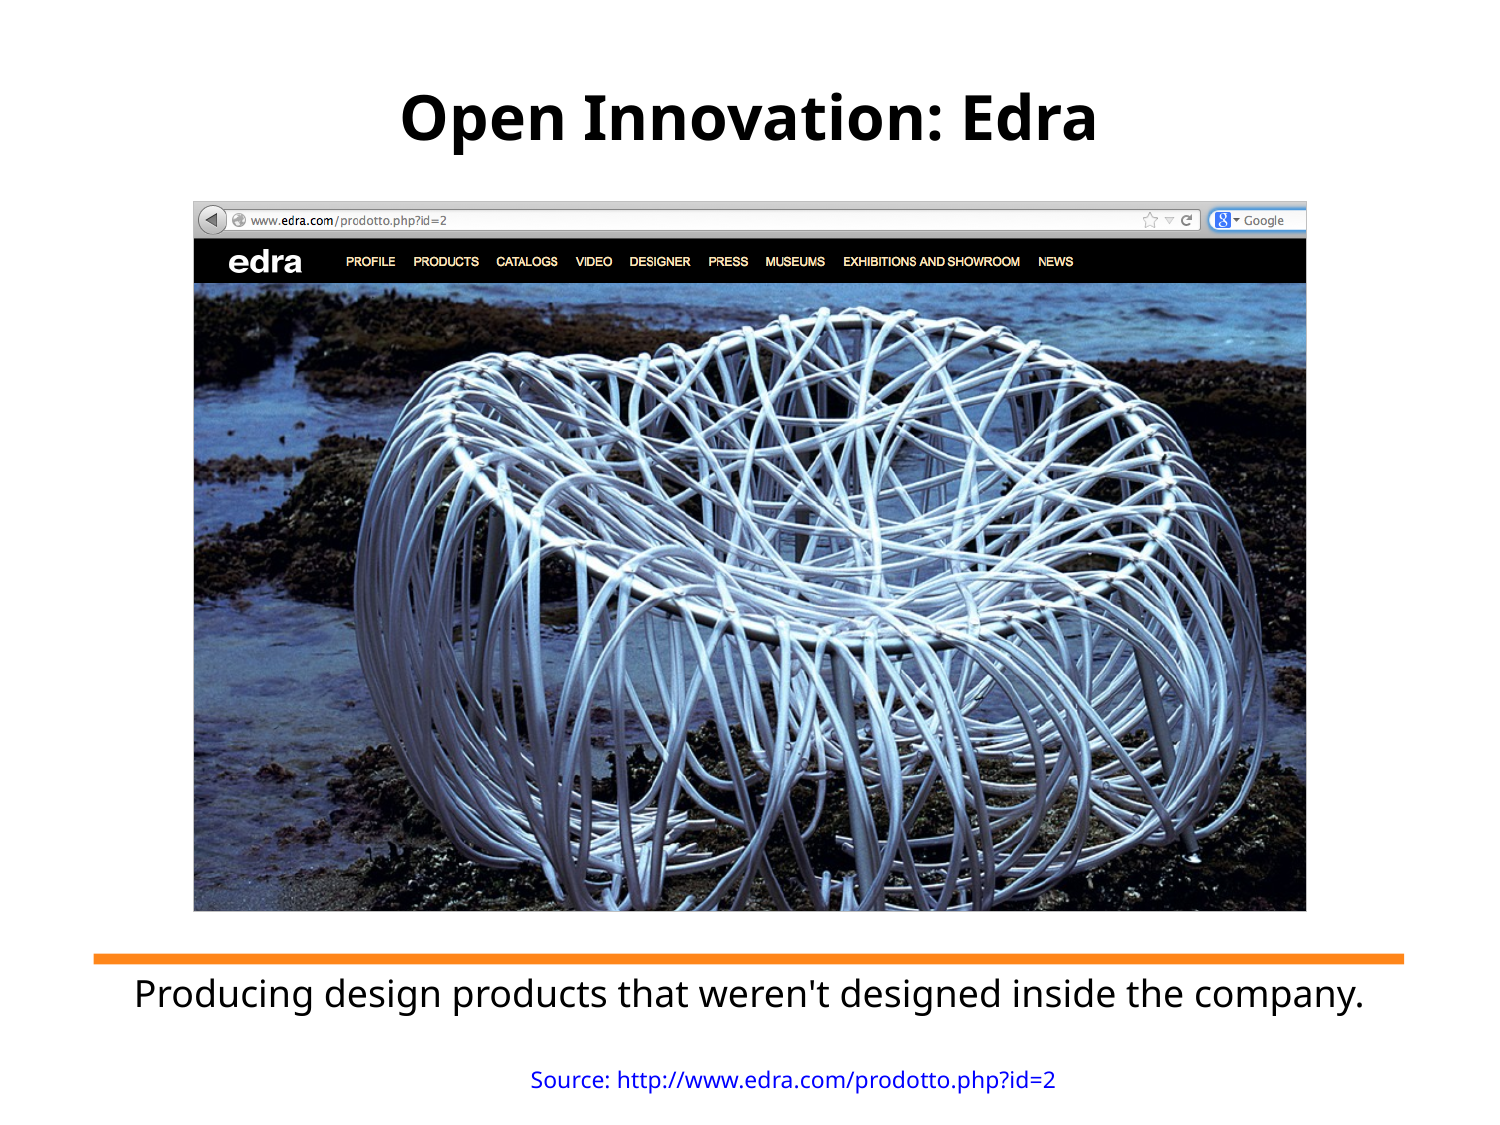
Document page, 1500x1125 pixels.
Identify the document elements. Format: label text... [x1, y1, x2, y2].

picture [0, 0, 1500, 1125]
title Open Innovation: Edra [75, 44, 1426, 188]
text_box Source: http://www.edra.com/prodotto.php?id=2 [515, 1056, 985, 1098]
text_box Producing design products that weren't designed inside the company. [113, 960, 1388, 1020]
